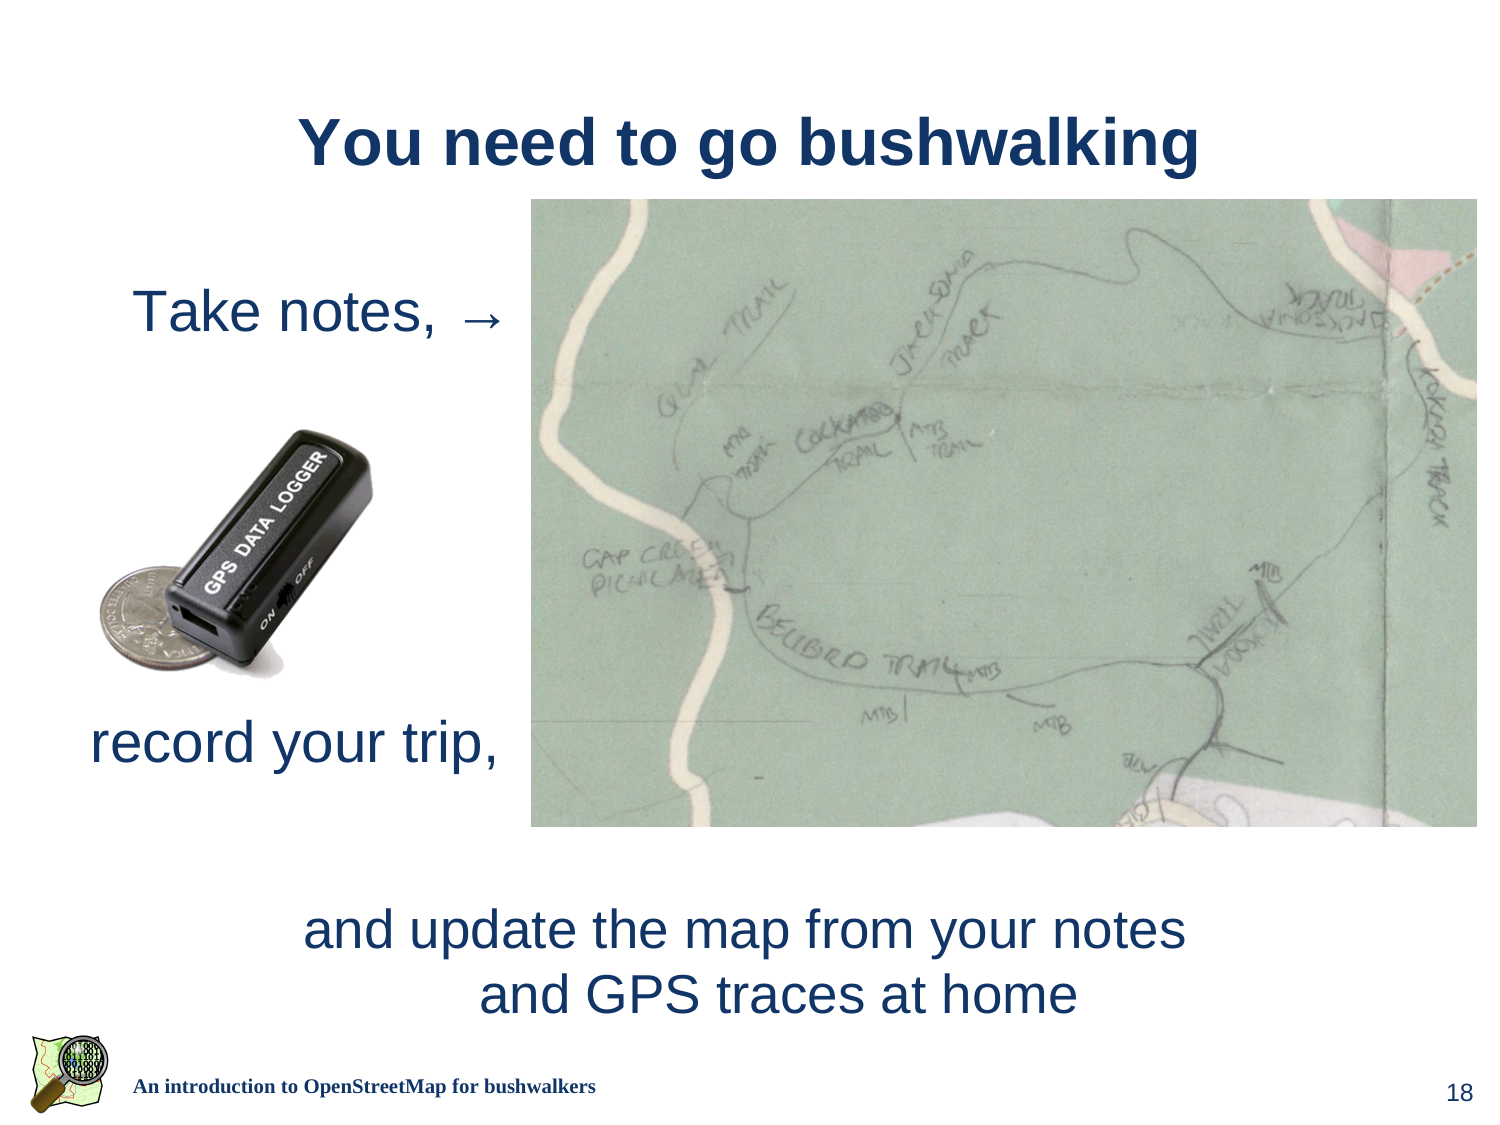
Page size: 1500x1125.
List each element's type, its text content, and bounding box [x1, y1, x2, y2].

picture [59, 413, 414, 696]
picture [29, 1033, 110, 1114]
list record your trip, [29, 696, 562, 857]
title You need to go bushwalking [74, 37, 1425, 240]
list Take notes, → [118, 265, 531, 355]
picture [531, 199, 1477, 827]
list and update the map from your notes and GPS traces at home [59, 885, 1447, 1034]
